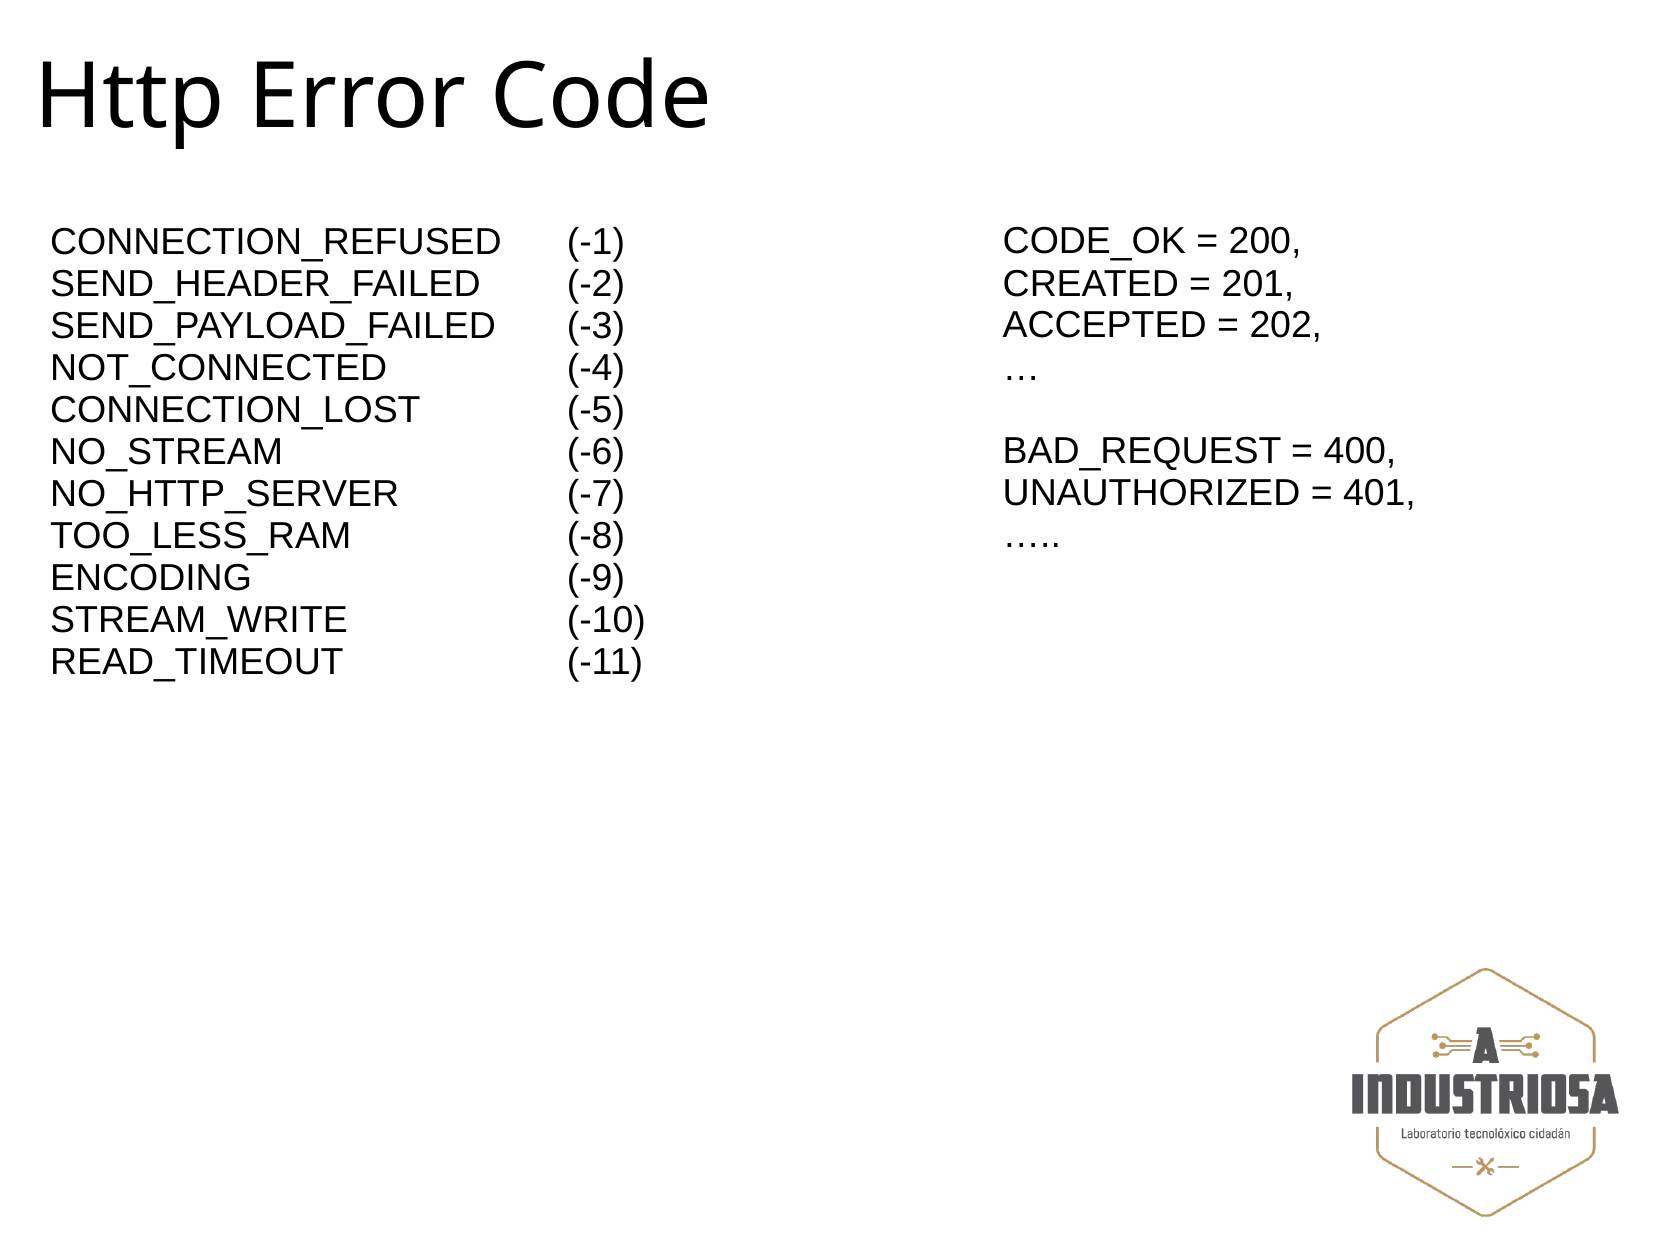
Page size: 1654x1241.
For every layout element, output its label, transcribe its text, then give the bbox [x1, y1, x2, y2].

text_box Http Error Code [19, 22, 1146, 167]
text_box CODE_OK = 200, CREATED = 201, ACCEPTED = 202, … BAD_REQUEST = 400, UNAUTHORIZED = 401, ….. [987, 212, 1477, 564]
text_box CONNECTION_REFUSED (-1) SEND_HEADER_FAILED (-2) SEND_PAYLOAD_FAILED (-3) NOT_CONNECTED (-4) CONNECTION_LOST (-5) NO_STREAM (-6) NO_HTTP_SERVER (-7) TOO_LESS_RAM (-8) ENCODING (-9) STREAM_WRITE (-10) READ_TIMEOUT (-11) [35, 213, 674, 691]
picture [1352, 968, 1619, 1217]
